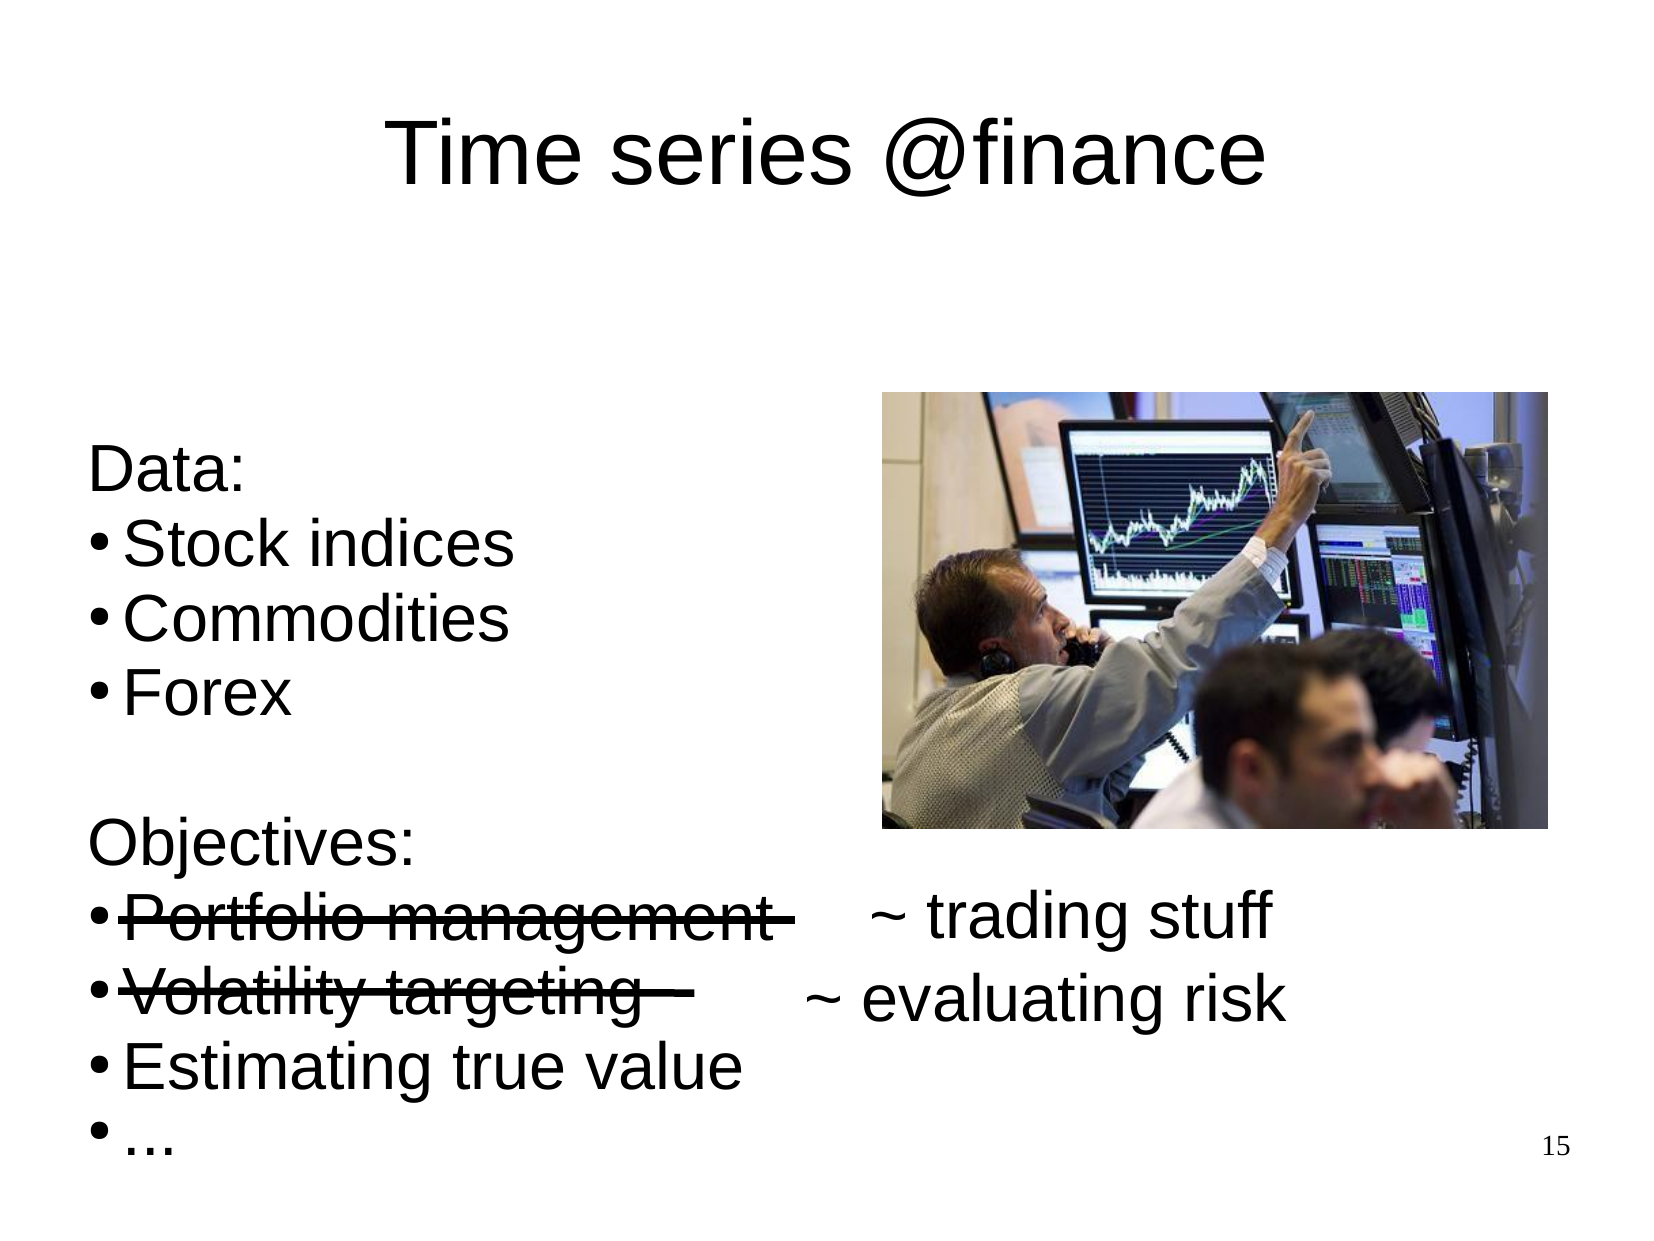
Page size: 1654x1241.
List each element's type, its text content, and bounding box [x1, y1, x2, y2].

title Time series @finance [82, 49, 1571, 257]
text_box ~ trading stuff [783, 870, 1290, 953]
text_box ... [52, 1095, 209, 1171]
text_box ~ evaluating risk [718, 953, 1305, 1043]
text_box Data: Stock indices Commodities Forex Objectives: Portfolio management Volatility targeting Estimating true value [52, 364, 980, 1171]
picture [980, 392, 1548, 829]
